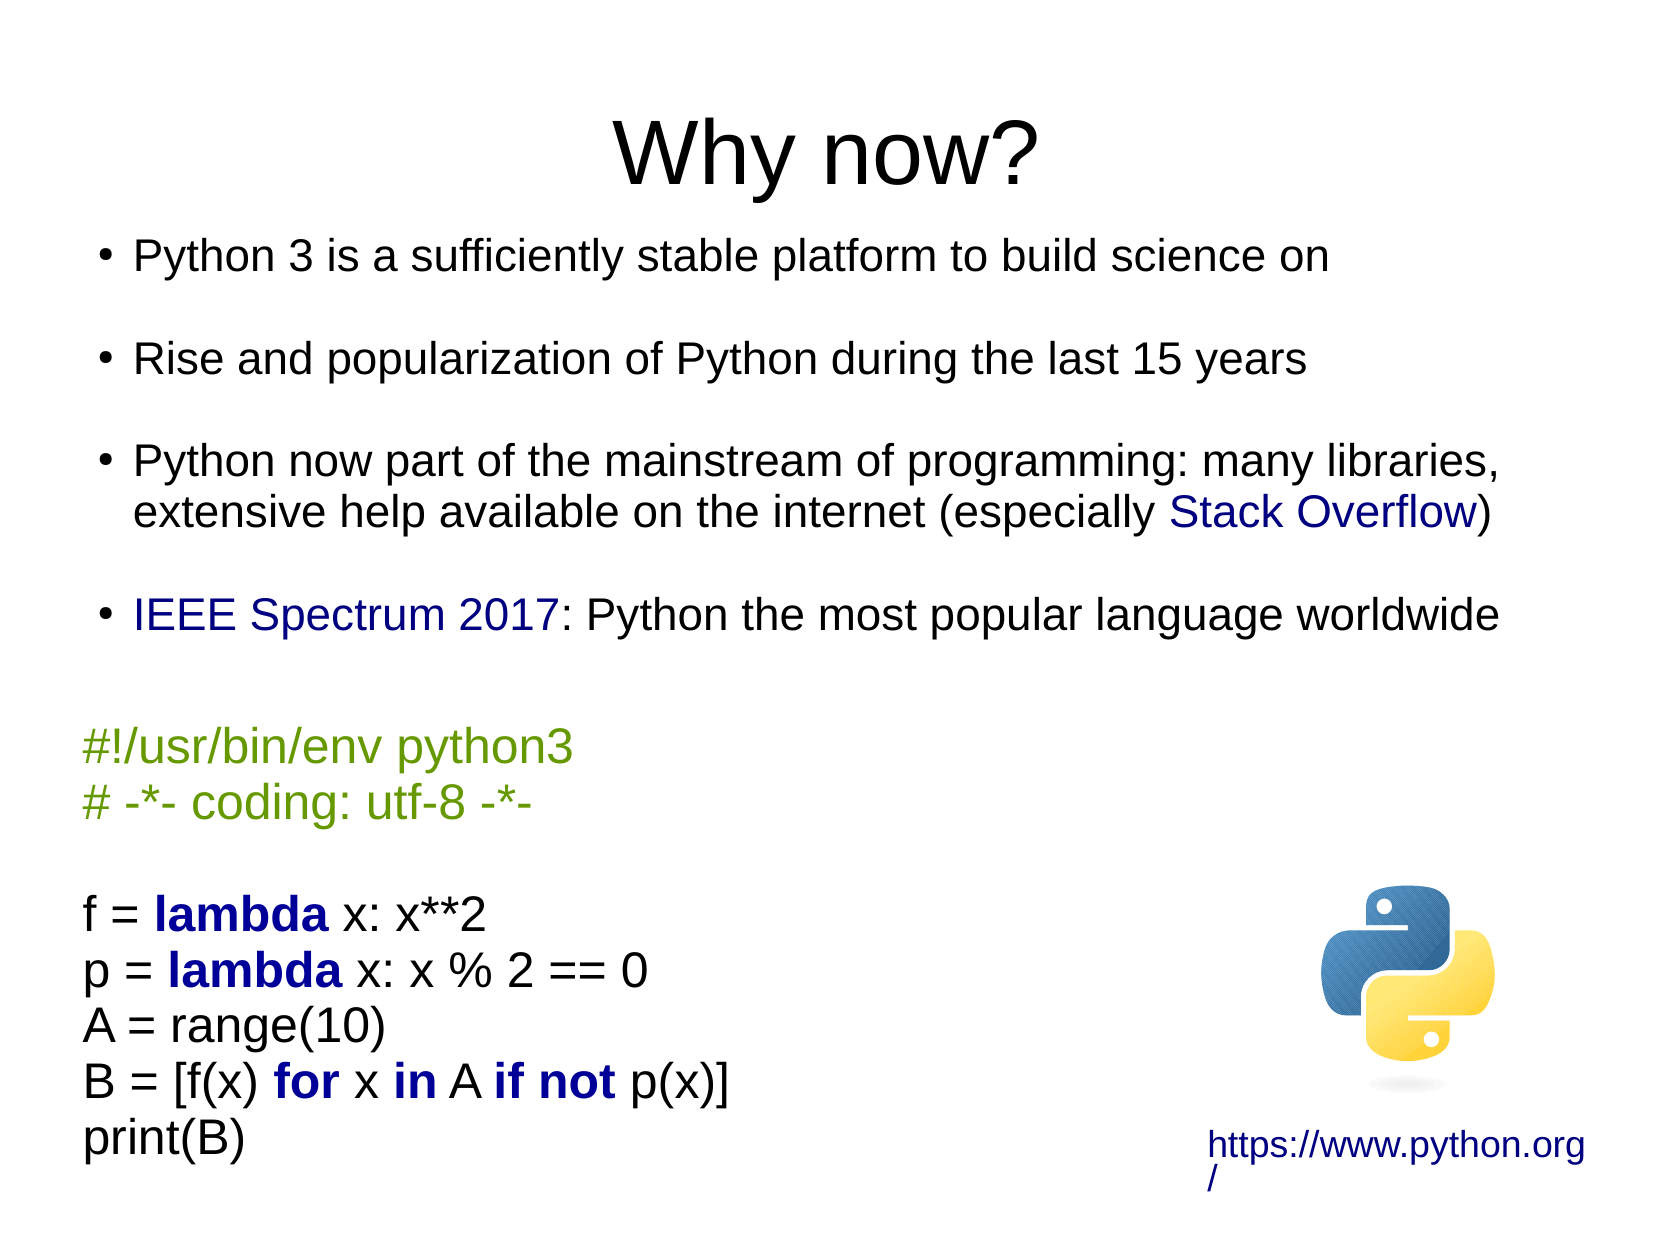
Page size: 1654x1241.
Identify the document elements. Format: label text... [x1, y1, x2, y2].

title Why now? [82, 49, 1571, 257]
text_box https://www.python.org/ [1192, 1116, 1612, 1174]
text_box Python 3 is a sufficiently stable platform to build science on Rise and popularization of Python during the last 15 years Python now part of the mainstream of programming: many libraries, extensive help available on the internet (especially Stack Overflow) IEEE Spectrum 2017: Python the most popular language worldwide [82, 222, 1561, 790]
text_box #!/usr/bin/env python3 # -*- coding: utf-8 -*- f = lambda x: x**2 p = lambda x: x % 2 == 0 A = range(10) B = [f(x) for x in A if not p(x)] print(B) [67, 711, 1186, 1177]
picture [1321, 885, 1507, 1111]
